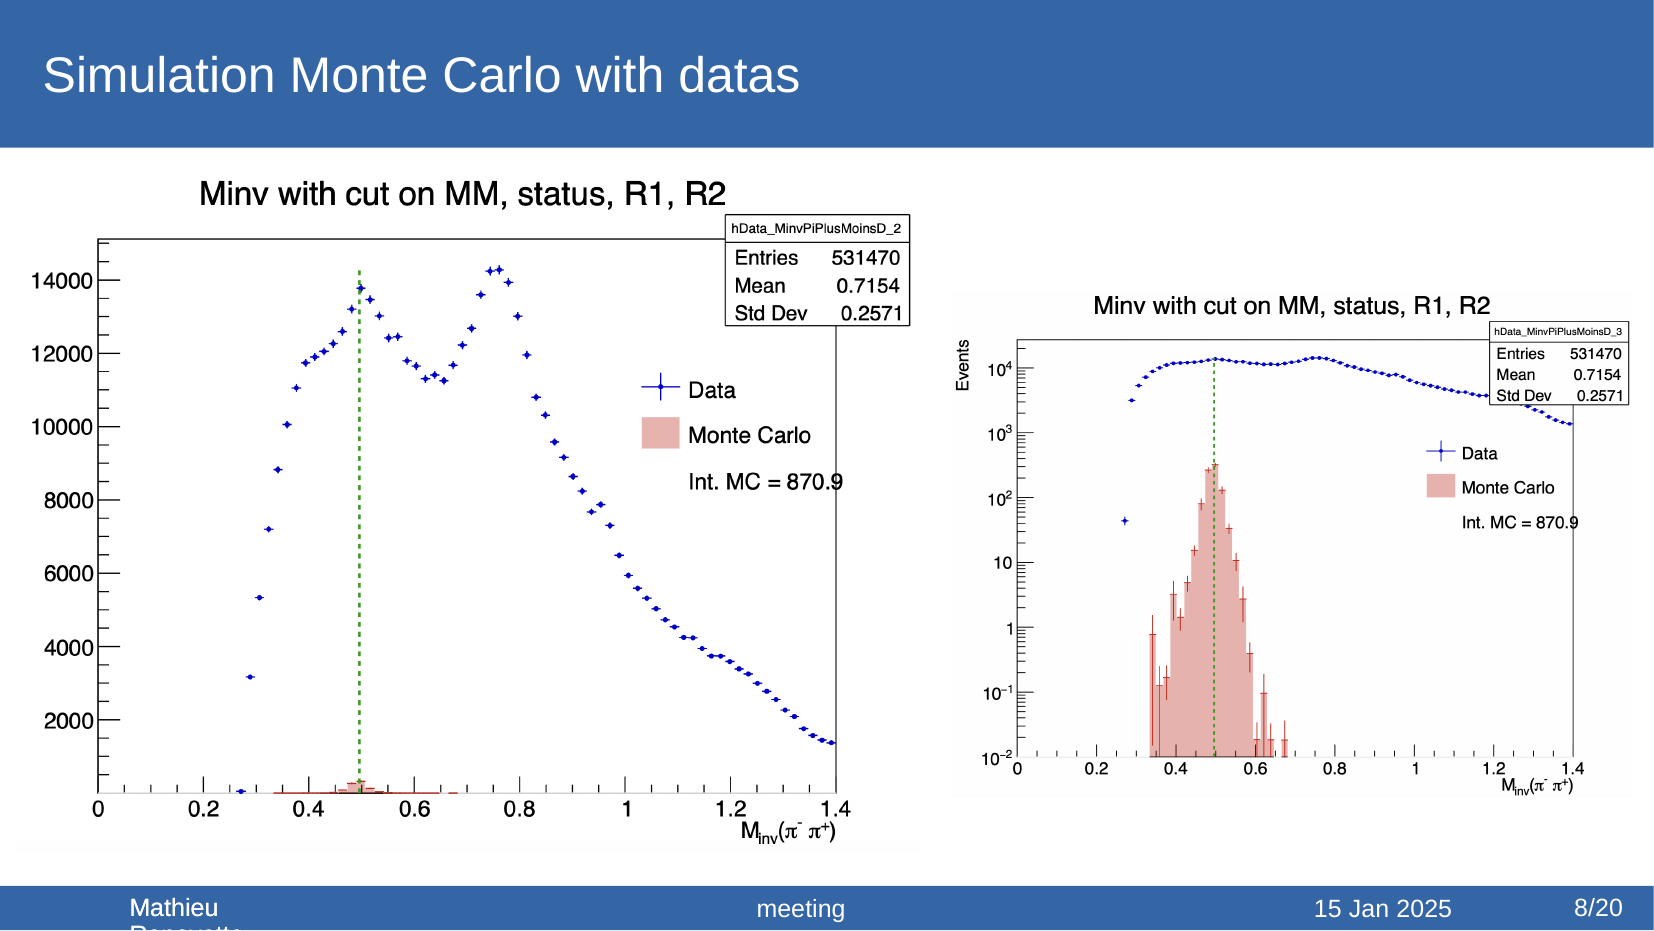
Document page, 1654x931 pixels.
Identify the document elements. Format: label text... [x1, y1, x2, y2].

text_box [0, 0, 1654, 148]
text_box meeting [734, 887, 953, 931]
text_box [0, 885, 131, 931]
text_box Simulation Monte Carlo with datas [27, 40, 886, 114]
text_box Mathieu Ronayette [114, 885, 355, 929]
text_box 8/20 [1559, 885, 1654, 930]
text_box [226, 885, 1654, 931]
picture [18, 174, 920, 852]
text_box 15 Jan 2025 [1299, 887, 1536, 931]
picture [952, 291, 1633, 797]
